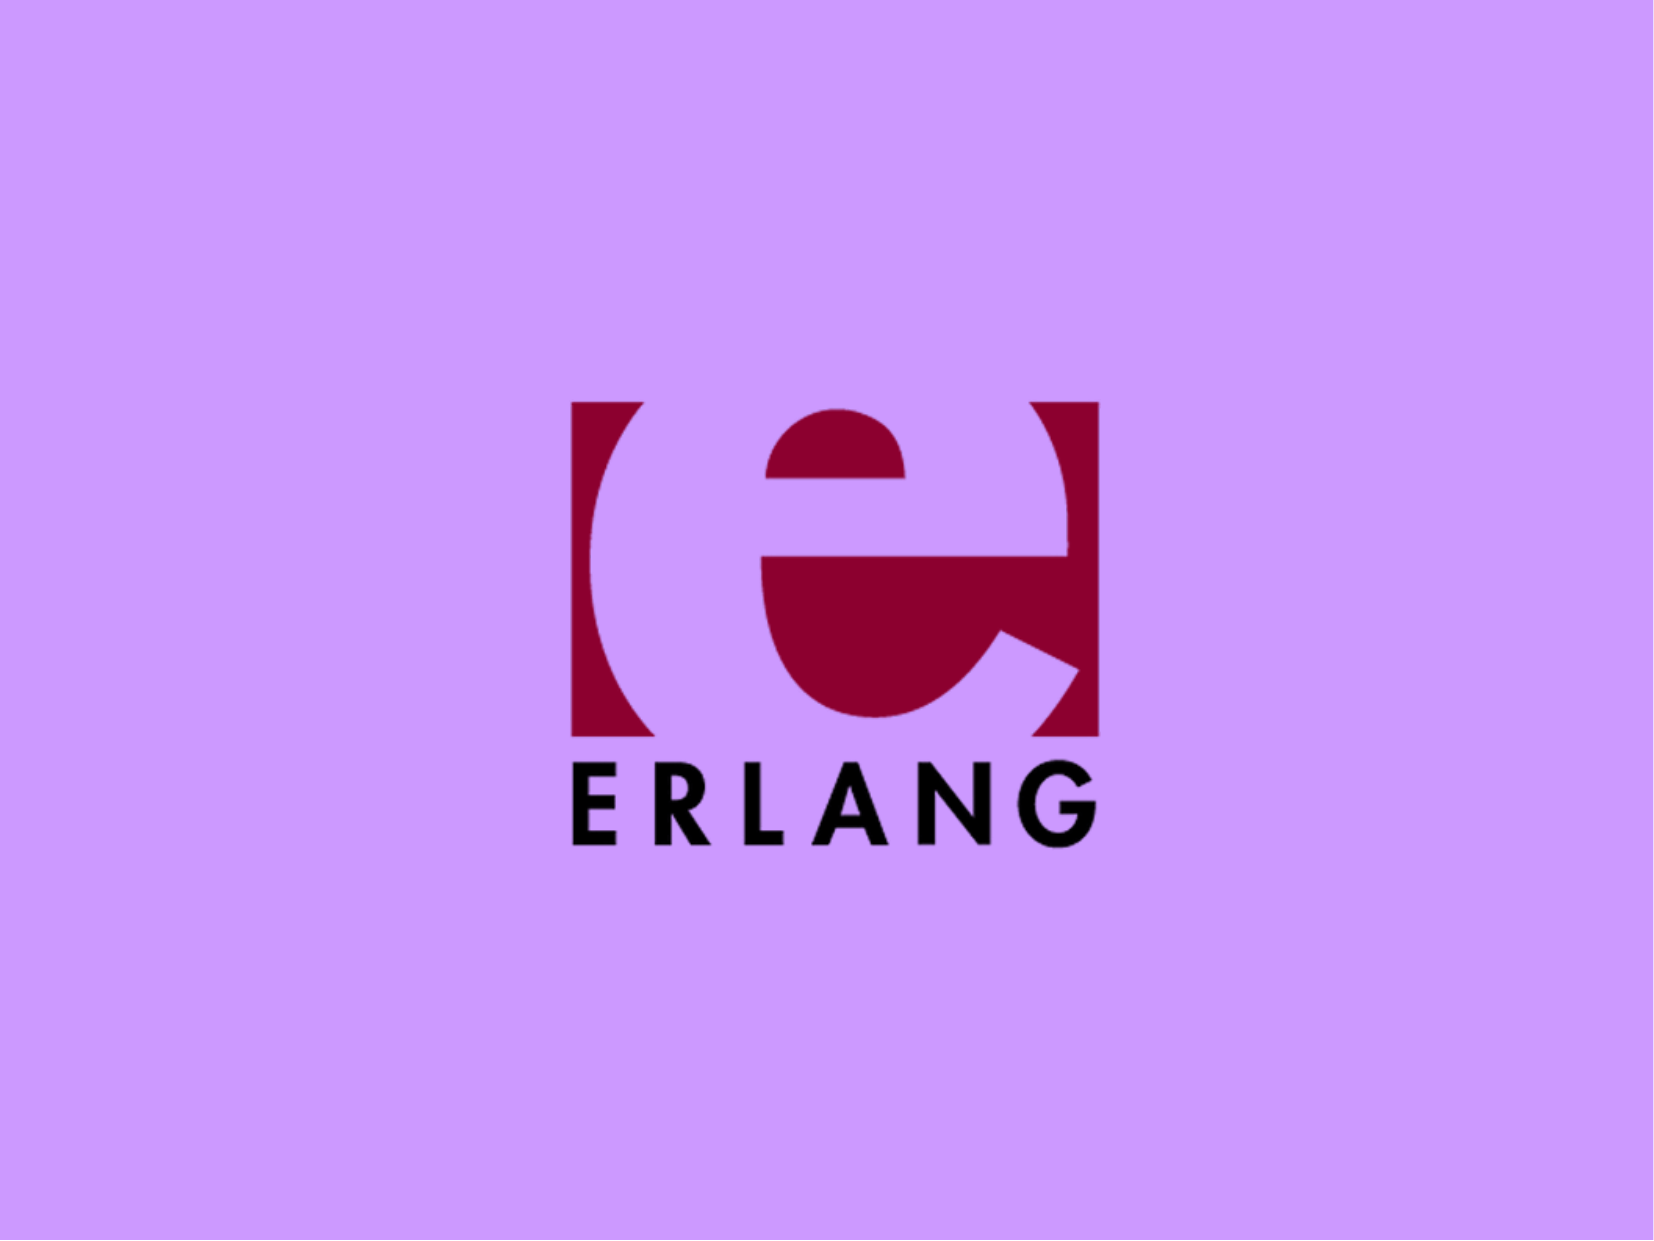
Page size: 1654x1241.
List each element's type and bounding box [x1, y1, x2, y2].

picture [569, 399, 1101, 851]
